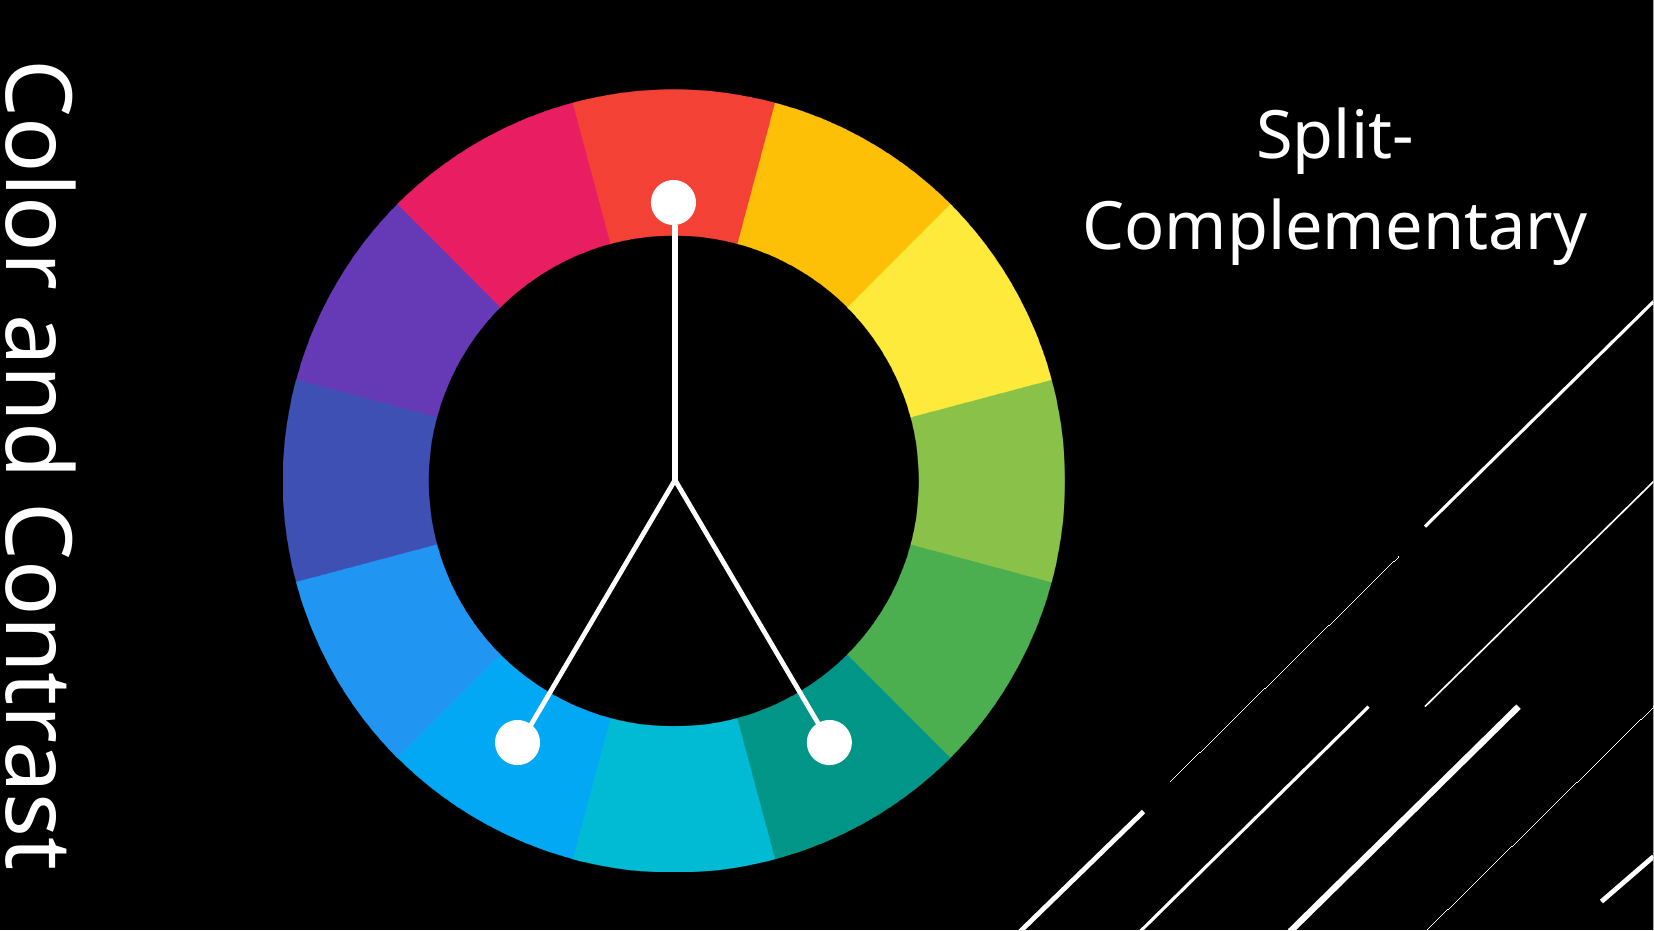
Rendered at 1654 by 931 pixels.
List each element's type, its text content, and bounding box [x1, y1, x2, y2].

text_box [806, 720, 852, 766]
text_box [650, 180, 696, 226]
title Color and Contrast [0, 0, 120, 931]
text_box [495, 720, 541, 766]
text_box Split-Complementary [1035, 79, 1636, 256]
picture [283, 89, 1065, 872]
